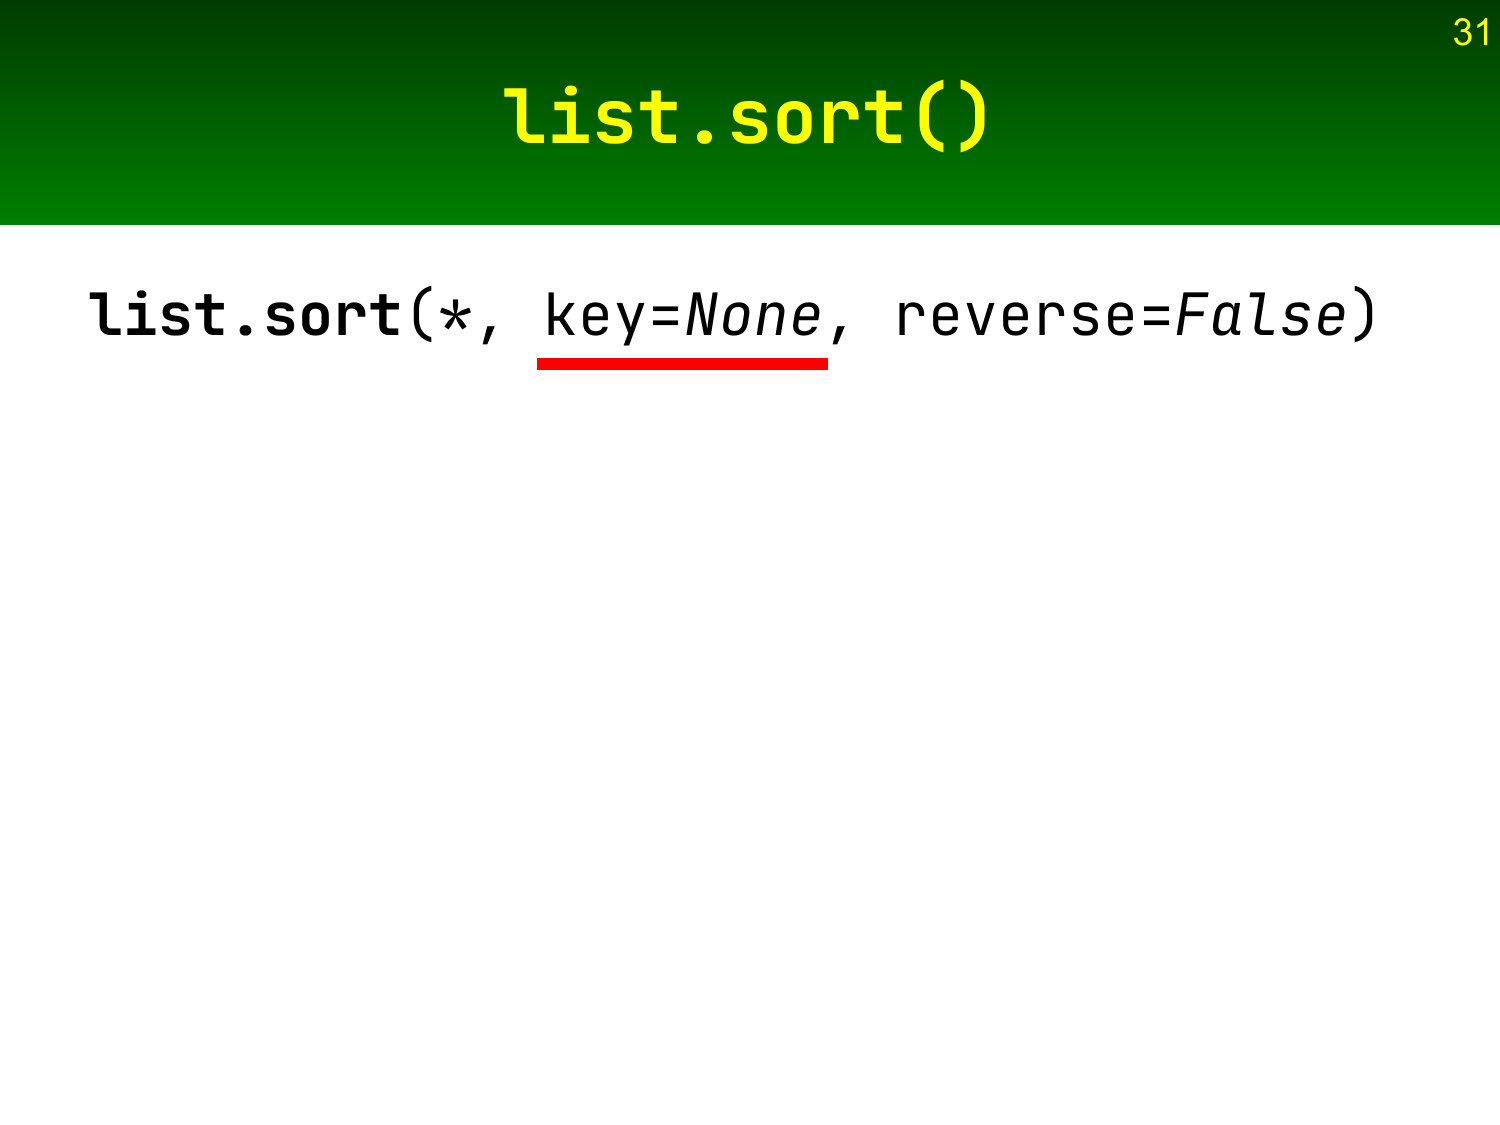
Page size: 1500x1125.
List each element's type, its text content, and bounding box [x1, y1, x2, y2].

text_box list.sort(*, key=None, reverse=False) [88, 269, 1412, 385]
title list.sort() [75, 11, 1426, 215]
